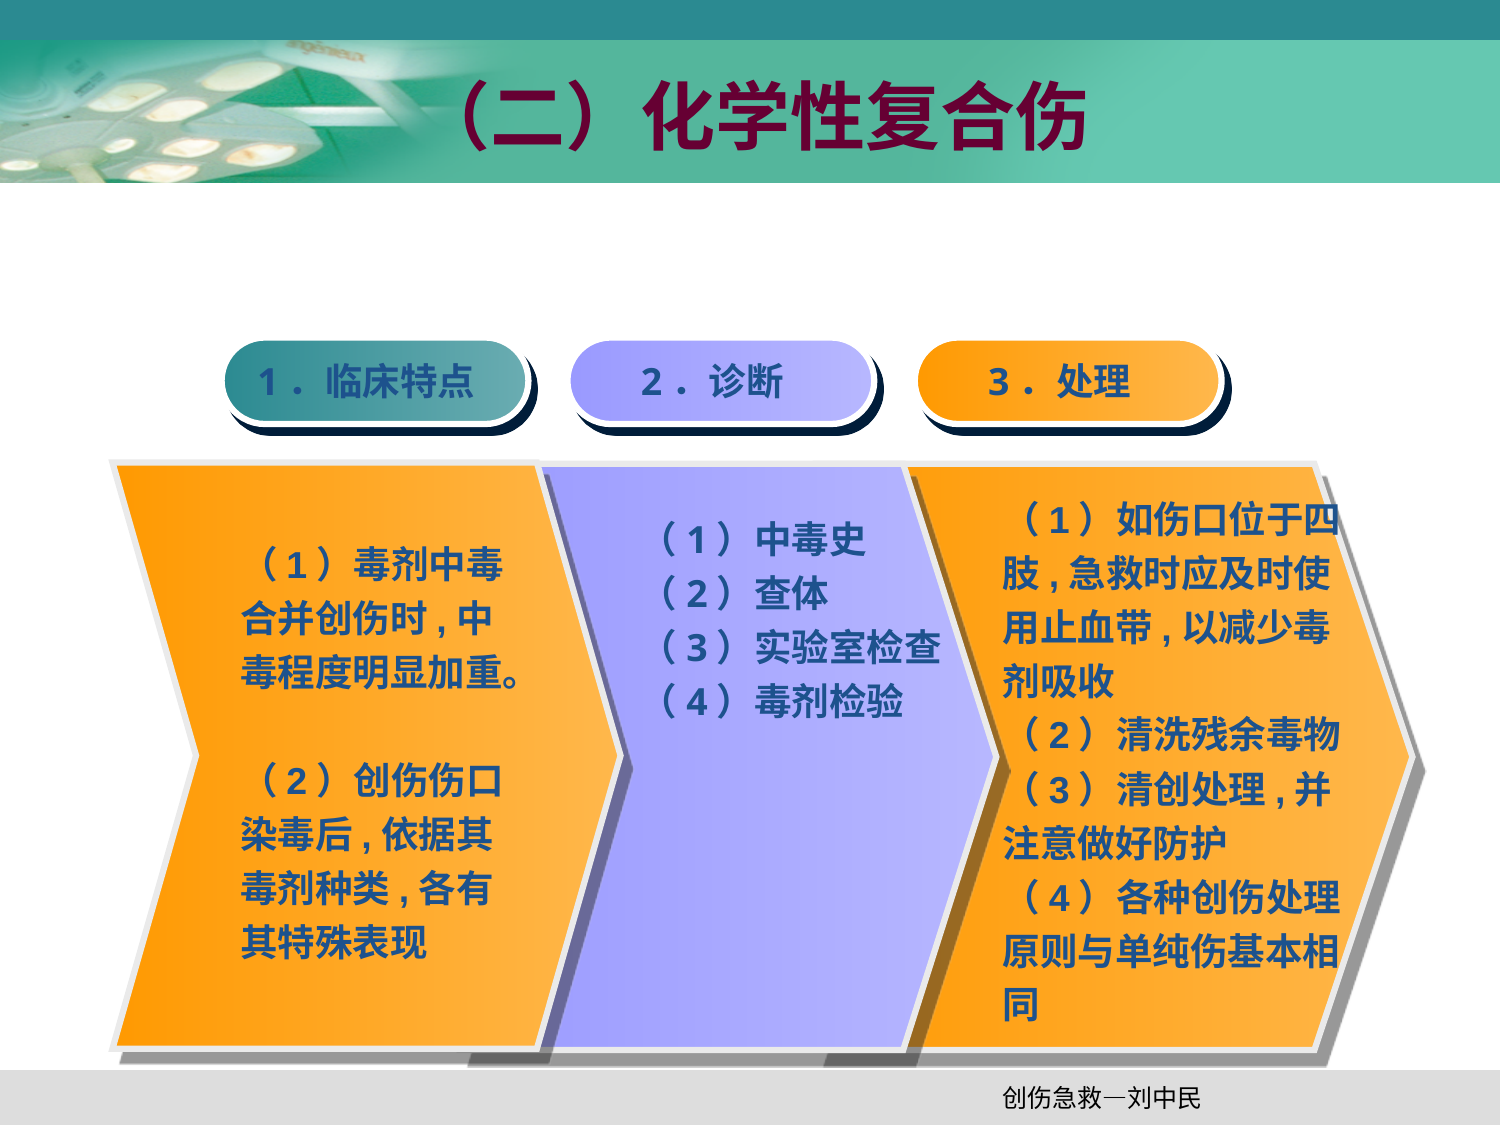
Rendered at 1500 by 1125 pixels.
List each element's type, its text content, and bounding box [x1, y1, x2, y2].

text_box 1．临床特点 [221, 337, 529, 425]
text_box （1）毒剂中毒合并创伤时,中毒程度明显加重。 （2）创伤伤口染毒后,依据其毒剂种类,各有其特殊表现 [225, 525, 526, 974]
text_box （1）中毒史 （2）查体 （3）实验室检查 （4）毒剂检验 [624, 500, 963, 732]
text_box 2．诊断 [567, 337, 875, 425]
text_box 3．处理 [914, 337, 1222, 425]
text_box [1363, 609, 1413, 905]
text_box （1）如伤口位于四肢,急救时应及时使用止血带,以减少毒剂吸收 （2）清洗残余毒物 （3）清创处理,并注意做好防护 （4）各种创伤处理原则与单纯伤基本相同 [987, 479, 1363, 1036]
text_box 创伤急救—刘中民 [987, 1074, 1463, 1125]
text_box [112, 462, 1320, 1051]
title （二）化学性复合伤 [87, 62, 1388, 155]
